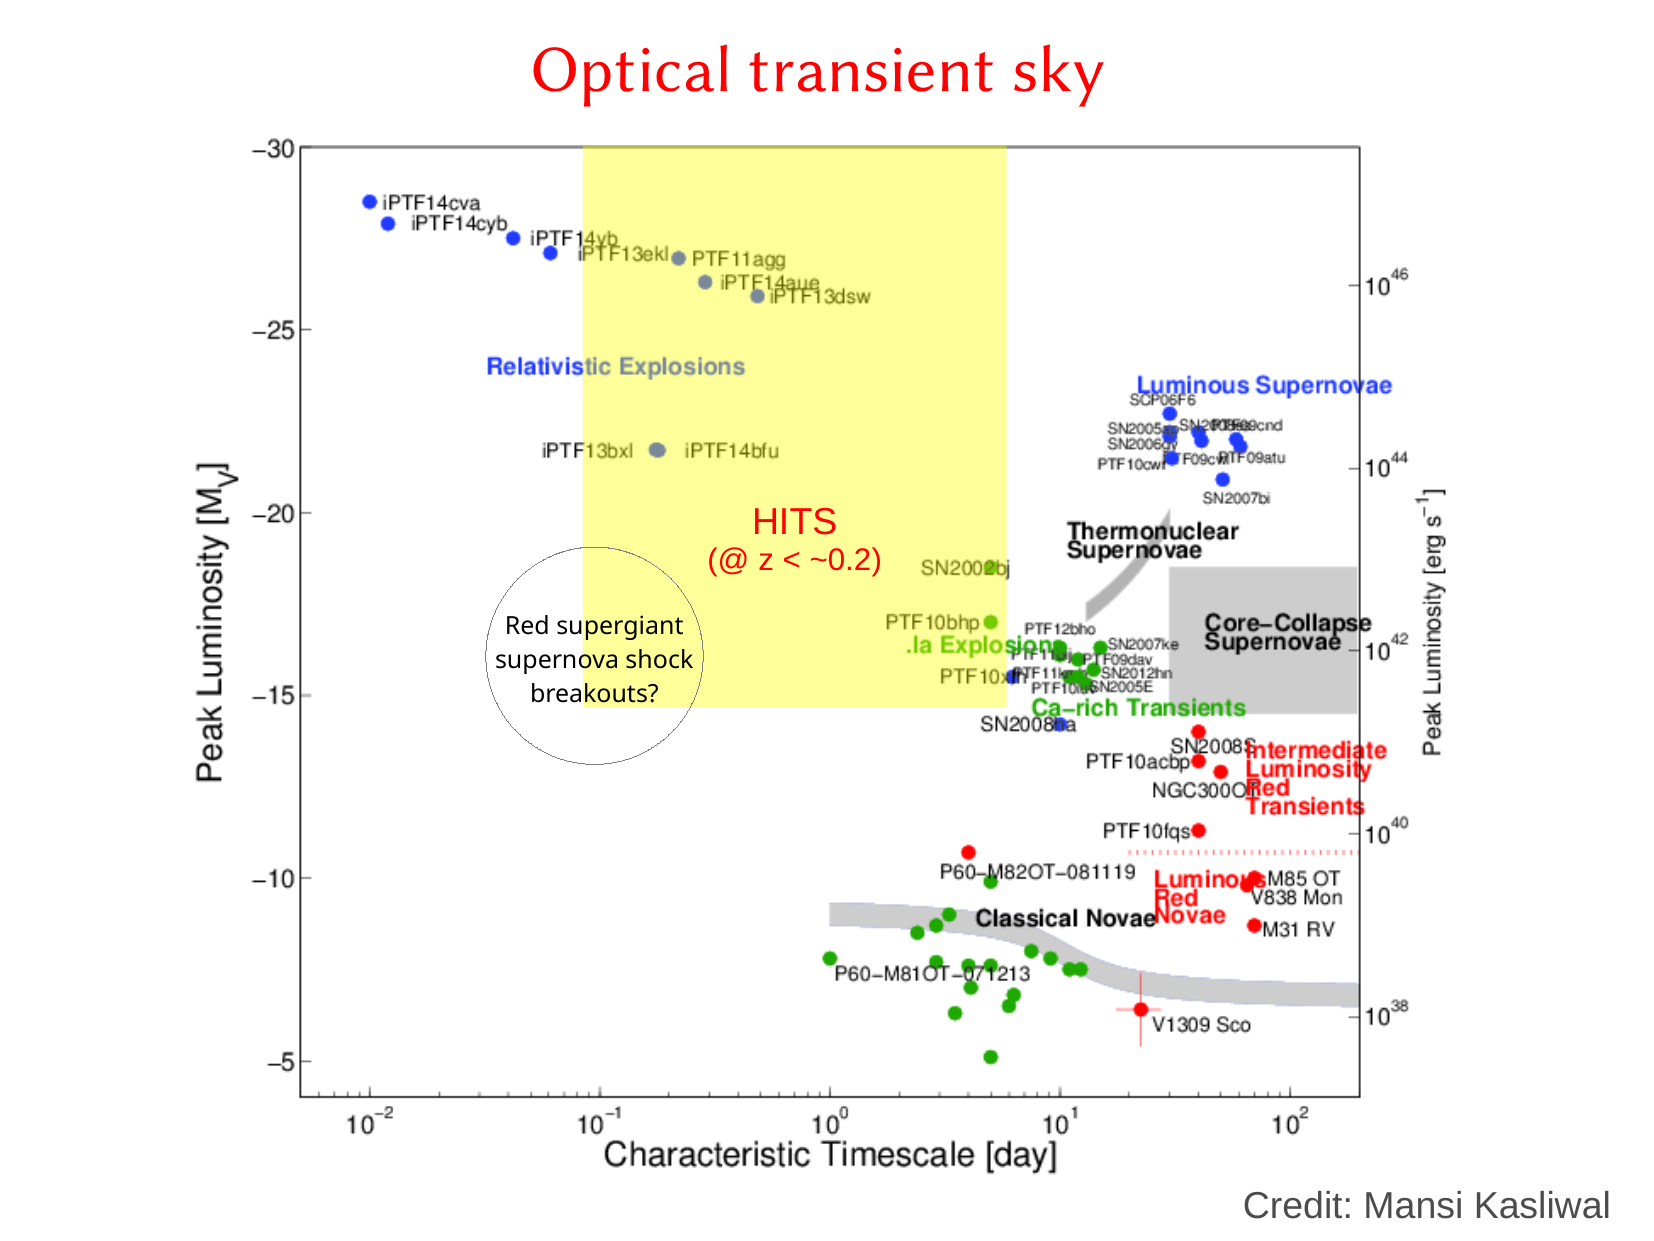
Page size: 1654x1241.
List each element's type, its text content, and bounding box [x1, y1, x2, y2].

text_box Red supergiant supernova shock breakouts? [485, 547, 704, 765]
text_box Optical transient sky [203, 24, 1434, 127]
picture [186, 127, 1456, 1178]
text_box Credit: Mansi Kasliwal [1117, 1177, 1626, 1241]
text_box HITS (@ z < ~0.2) [582, 146, 1007, 707]
